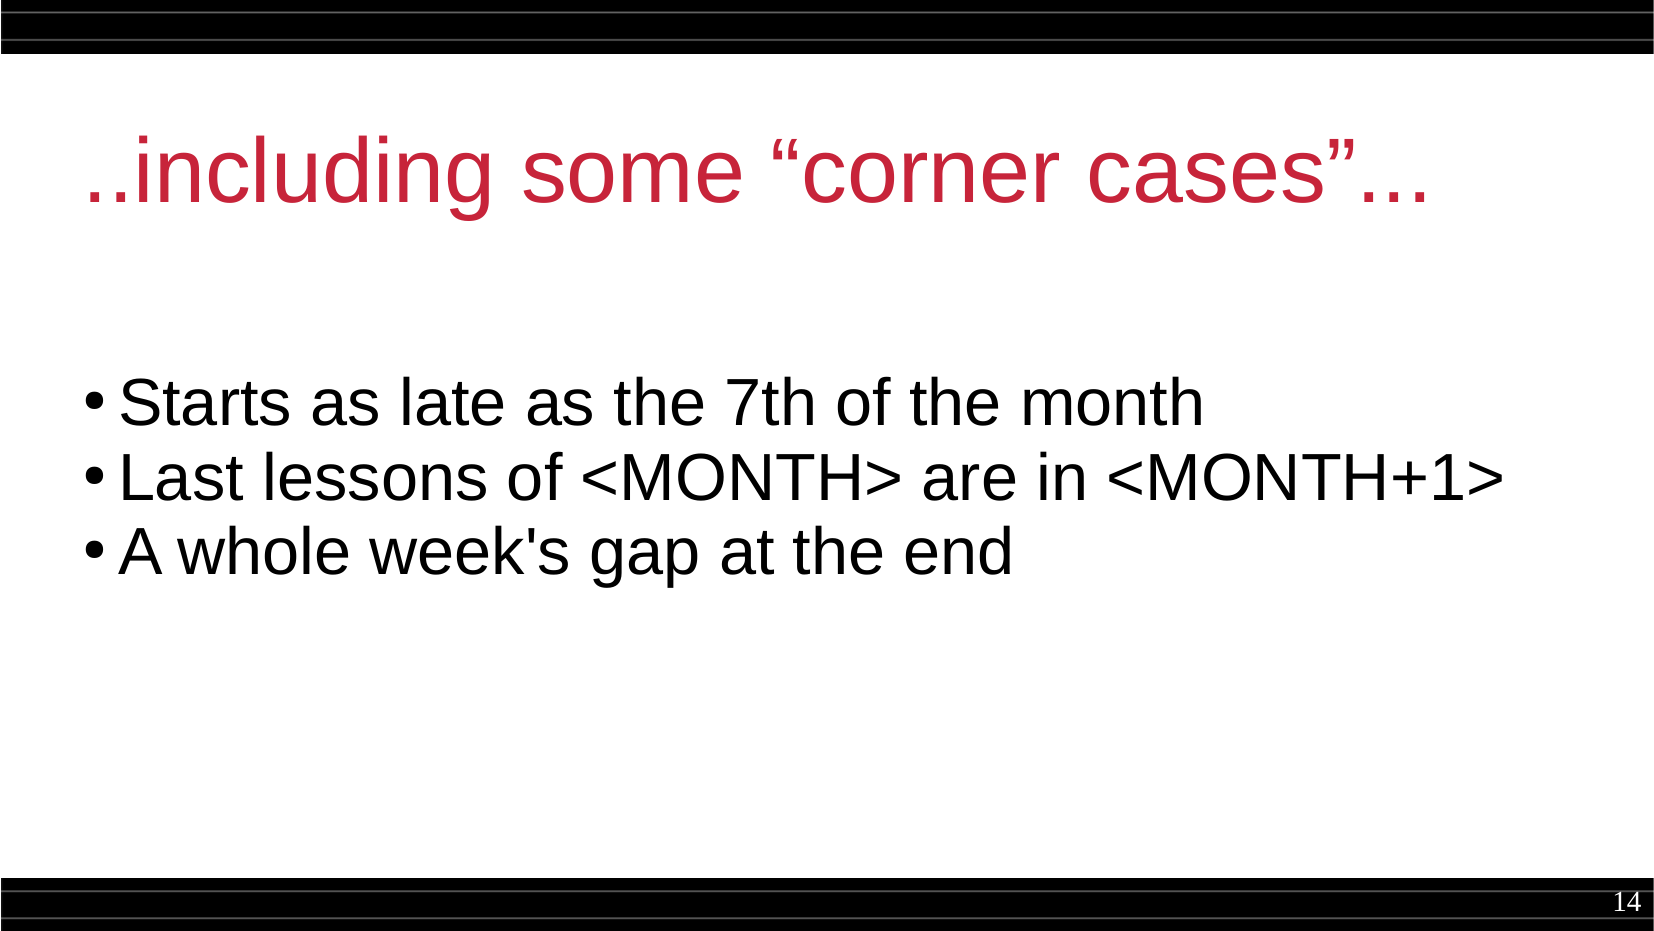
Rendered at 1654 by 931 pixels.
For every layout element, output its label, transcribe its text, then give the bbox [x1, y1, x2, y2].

picture [1, 878, 1654, 931]
picture [1, 0, 1654, 54]
title ..including some “corner cases”... [82, 92, 1571, 249]
subtitle Starts as late as the 7th of the month Last lessons of <MONTH> are in <MONTH+1> A whole week's gap at the end [82, 271, 1571, 758]
